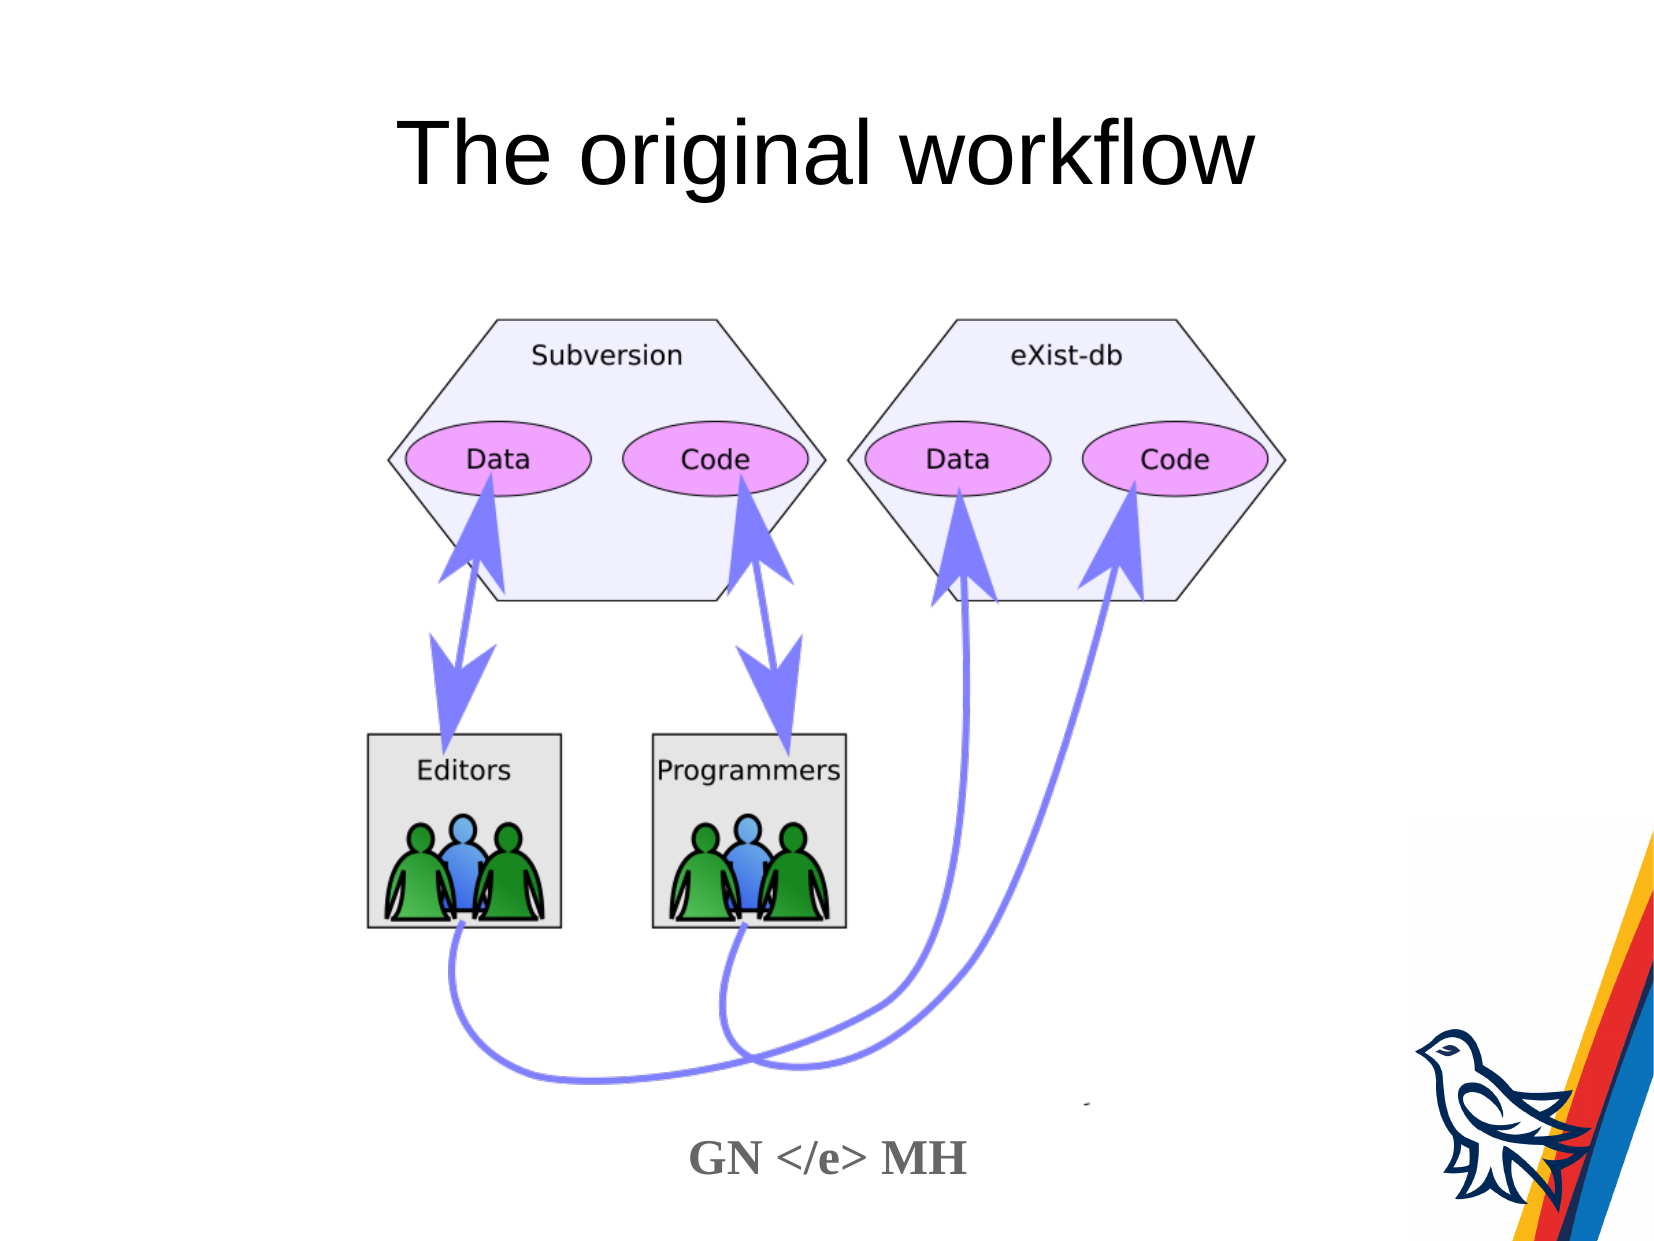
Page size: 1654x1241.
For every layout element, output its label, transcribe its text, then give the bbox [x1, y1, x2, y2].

picture [343, 295, 1311, 1130]
title The original workflow [82, 49, 1571, 257]
picture [1407, 820, 1654, 1241]
